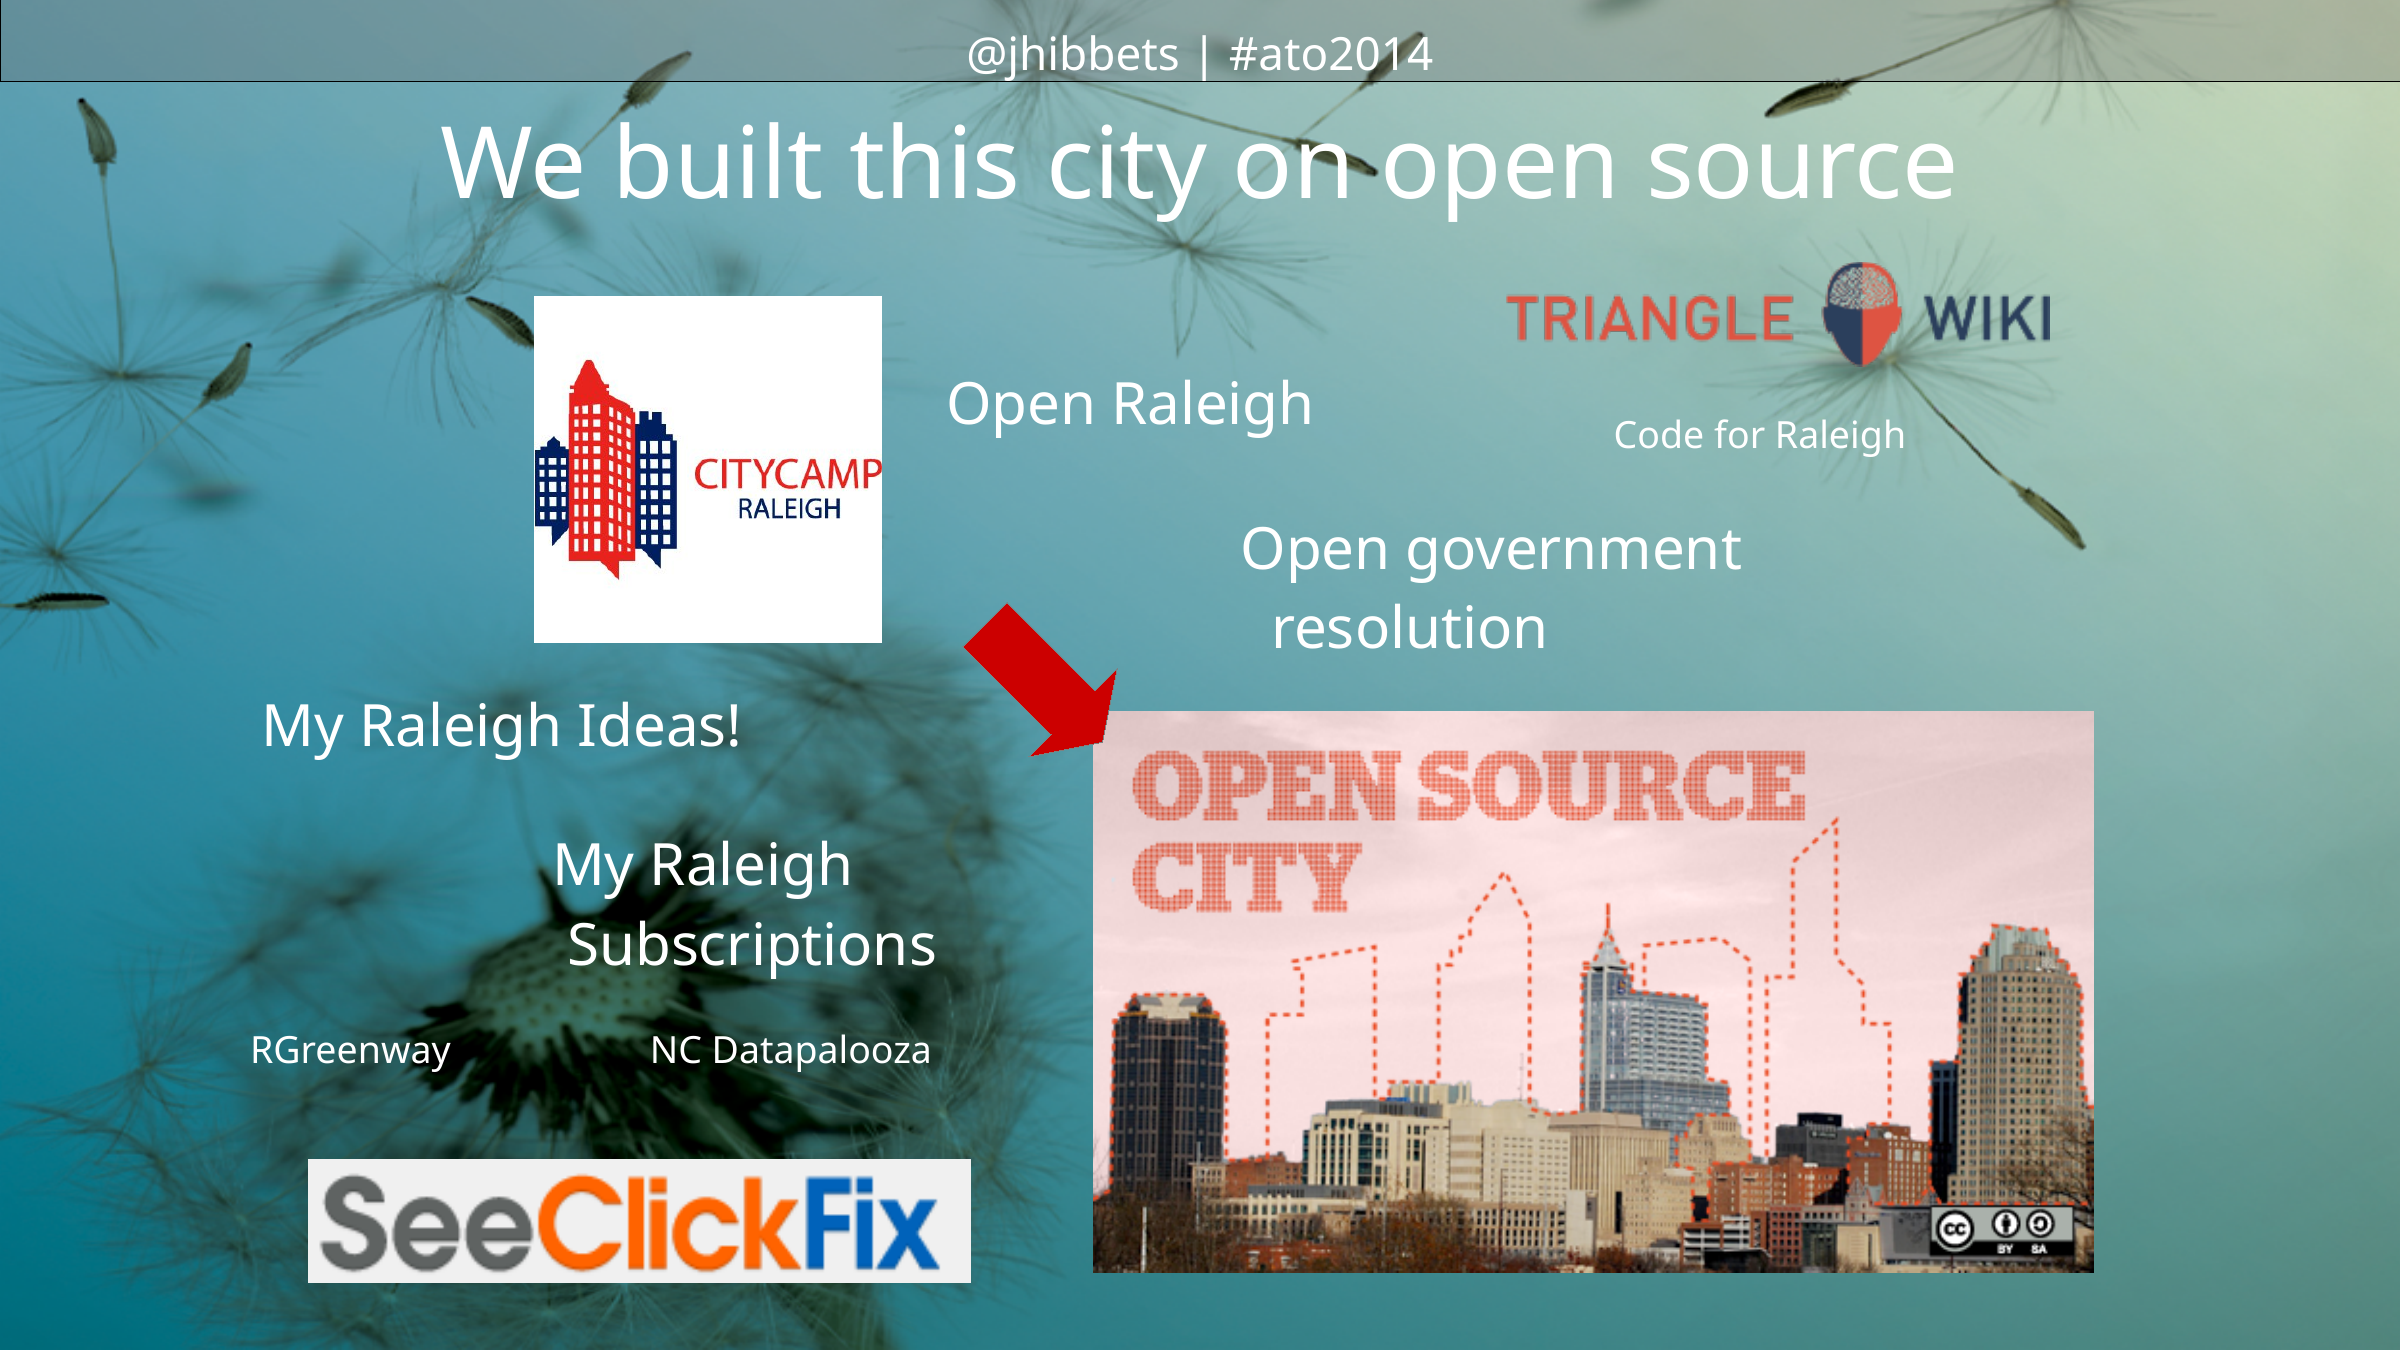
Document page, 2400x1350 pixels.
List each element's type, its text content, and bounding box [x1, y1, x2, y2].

text_box NC Datapalooza [635, 1016, 1021, 1087]
text_box My Raleigh Subscriptions [537, 816, 1062, 995]
text_box RGreenway [235, 1016, 524, 1087]
text_box My Raleigh Ideas! [246, 676, 876, 776]
text_box Open Raleigh [931, 354, 1425, 454]
text_box Code for Raleigh [1598, 400, 2002, 471]
text_box [962, 602, 1118, 757]
title We built this city on open source [120, 38, 2281, 282]
text_box Open government resolution [1225, 499, 1883, 678]
picture [0, 82, 2400, 1350]
